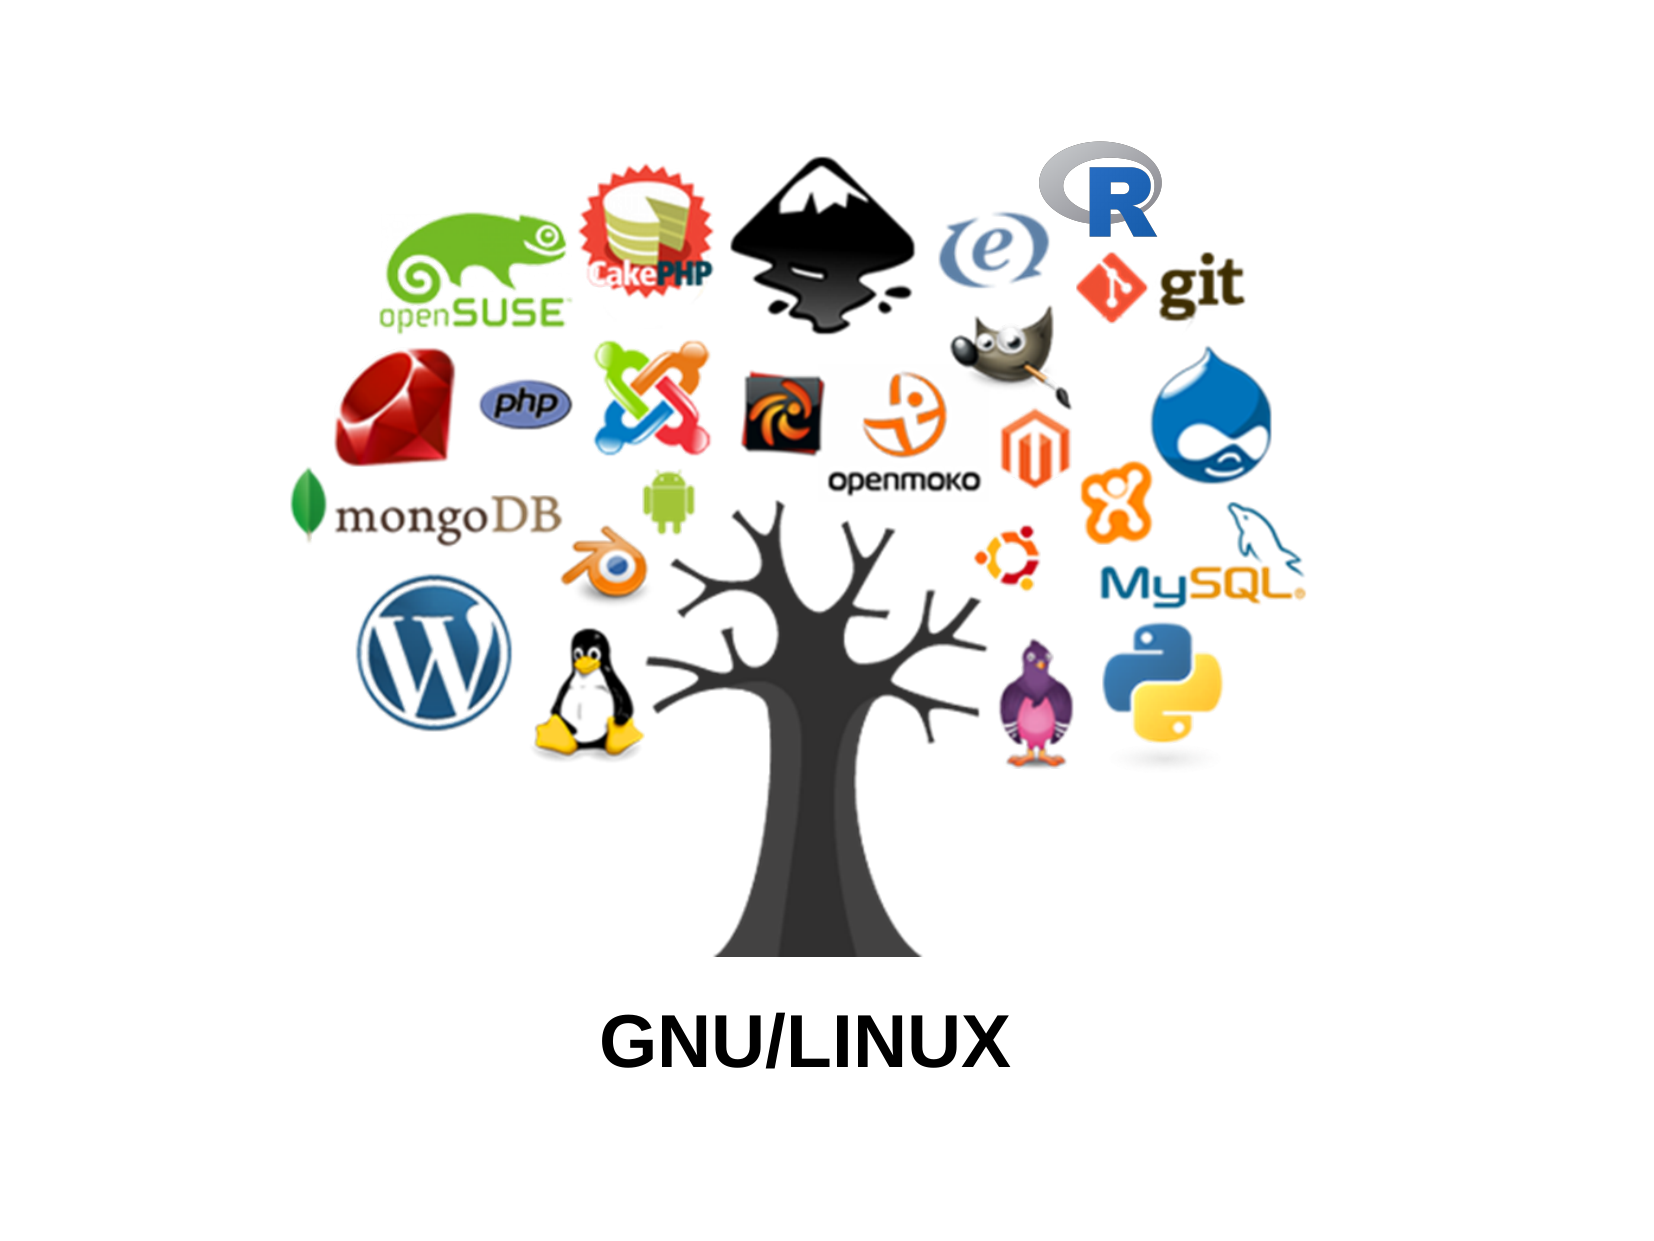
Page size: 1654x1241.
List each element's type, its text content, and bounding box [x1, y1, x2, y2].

text_box GNU/LINUX [584, 992, 1069, 1175]
picture [287, 141, 1312, 957]
